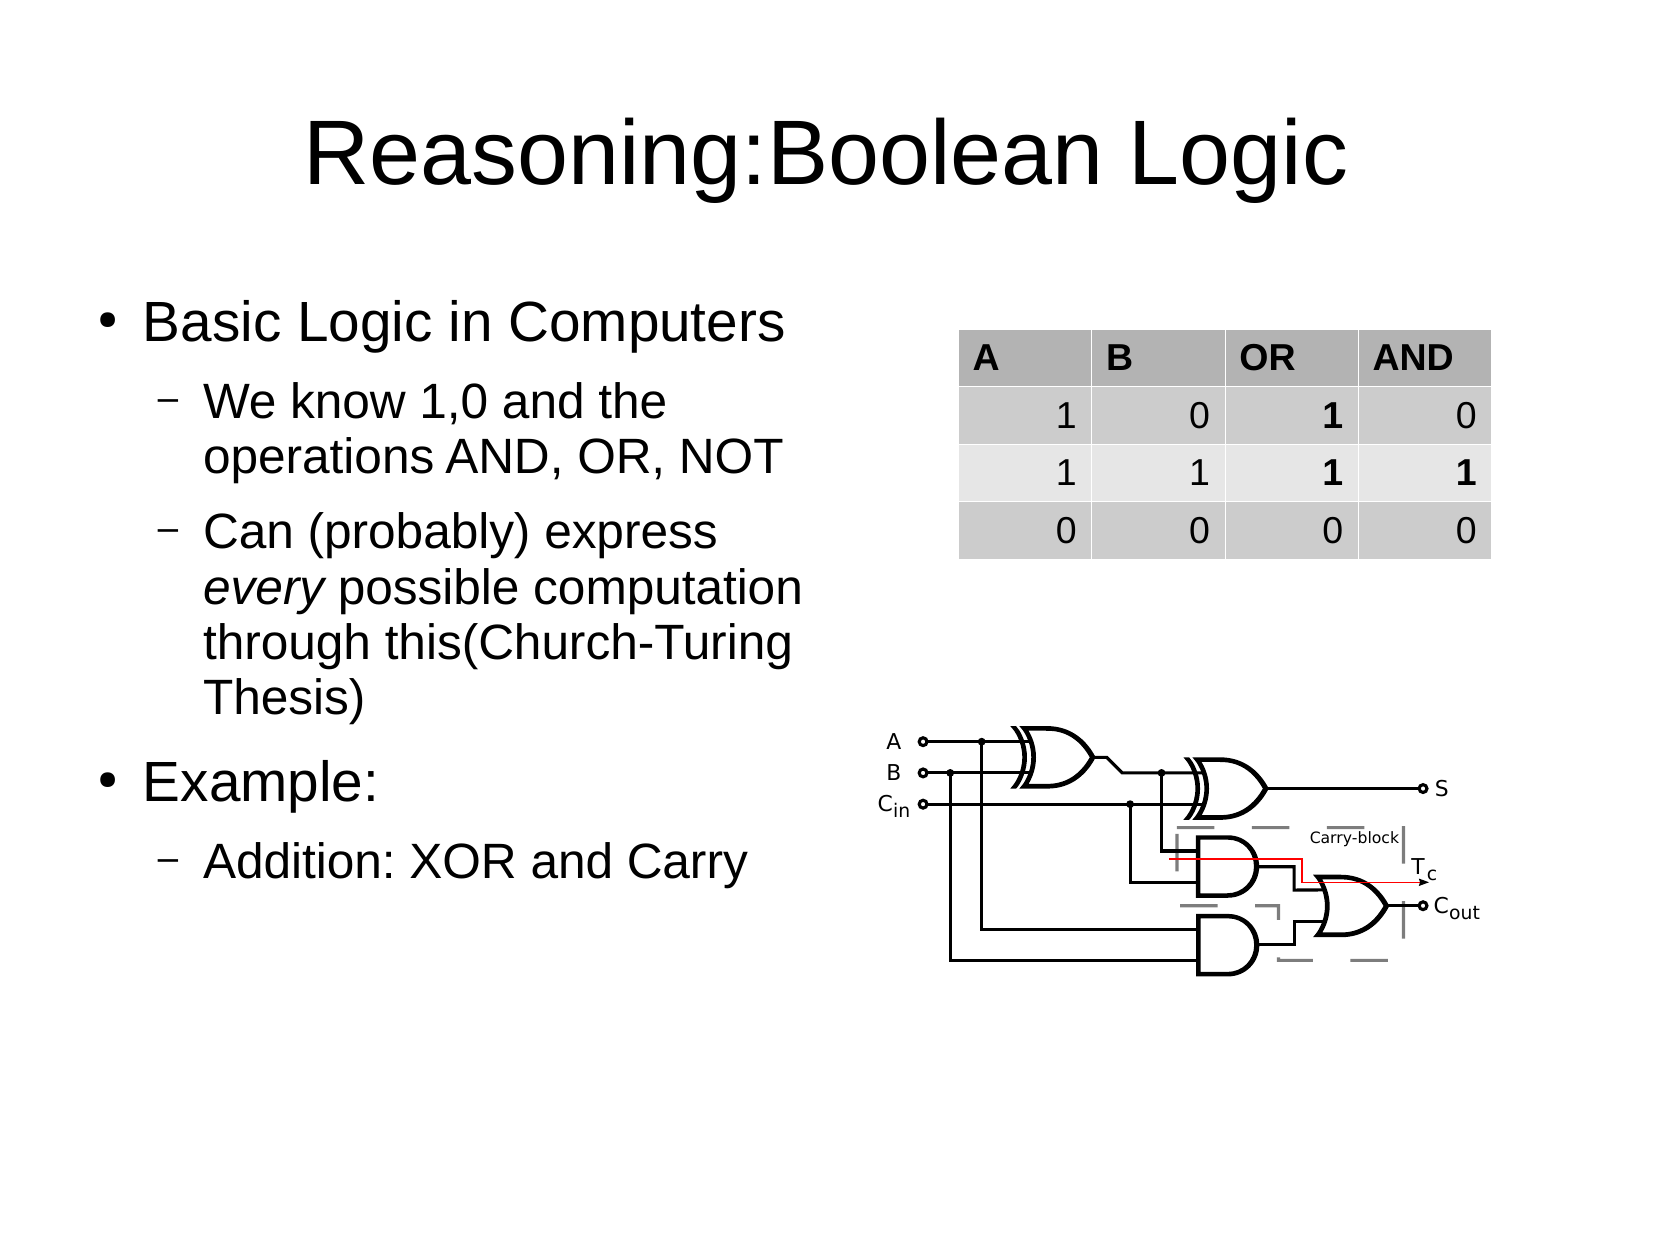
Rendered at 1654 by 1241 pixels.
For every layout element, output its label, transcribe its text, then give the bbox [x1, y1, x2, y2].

table_header B [1092, 330, 1225, 386]
table_header A [959, 330, 1091, 386]
table_cell 0 [1359, 387, 1491, 444]
table_cell 1 [1226, 387, 1358, 444]
table_cell 1 [959, 387, 1091, 444]
table_cell 0 [1092, 387, 1225, 444]
table_header AND [1359, 330, 1491, 386]
picture [871, 709, 1499, 993]
table_cell 1 [1359, 445, 1491, 501]
table_cell 1 [959, 445, 1091, 501]
table_cell 1 [1226, 445, 1358, 501]
table_cell 0 [959, 502, 1091, 559]
table_cell 0 [1359, 502, 1491, 559]
table_cell 0 [1226, 502, 1358, 559]
list Basic Logic in Computers We know 1,0 and the operations AND, OR, NOT Can (probably) express every possible computation through this(Church-Turing Thesis) Example: Addition: XOR and Carry [82, 290, 809, 1010]
table_header OR [1226, 330, 1358, 386]
table_cell 1 [1092, 445, 1225, 501]
title Reasoning:Boolean Logic [82, 49, 1571, 257]
table_cell 0 [1092, 502, 1225, 559]
